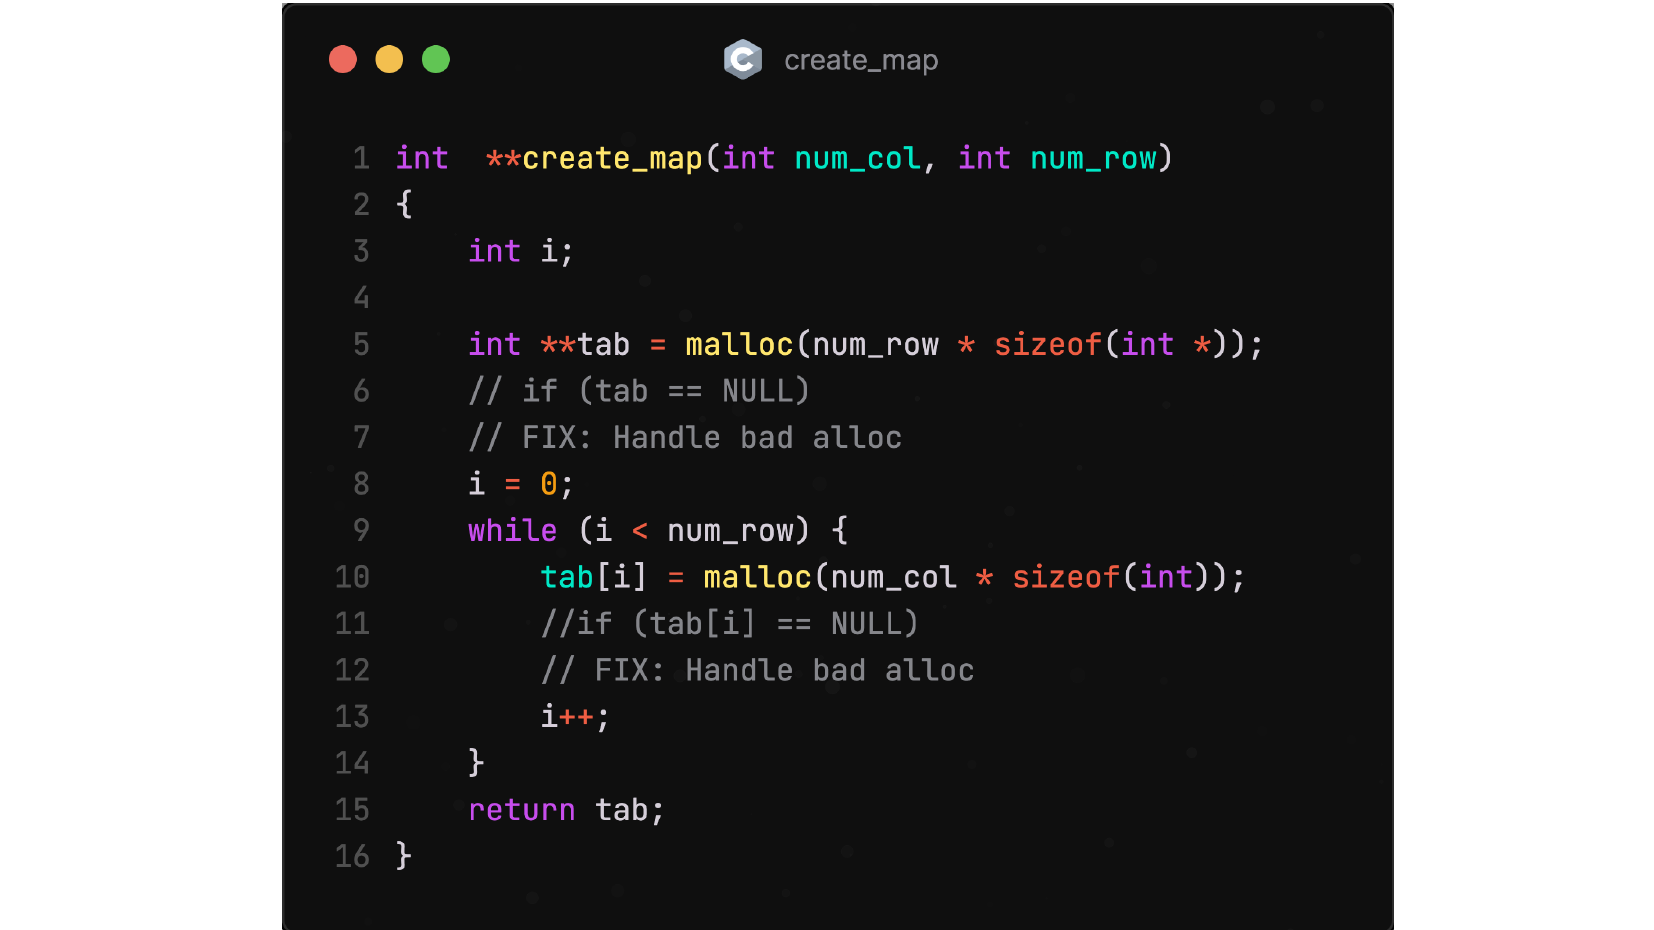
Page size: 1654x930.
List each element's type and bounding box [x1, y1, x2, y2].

picture [282, 3, 1394, 930]
